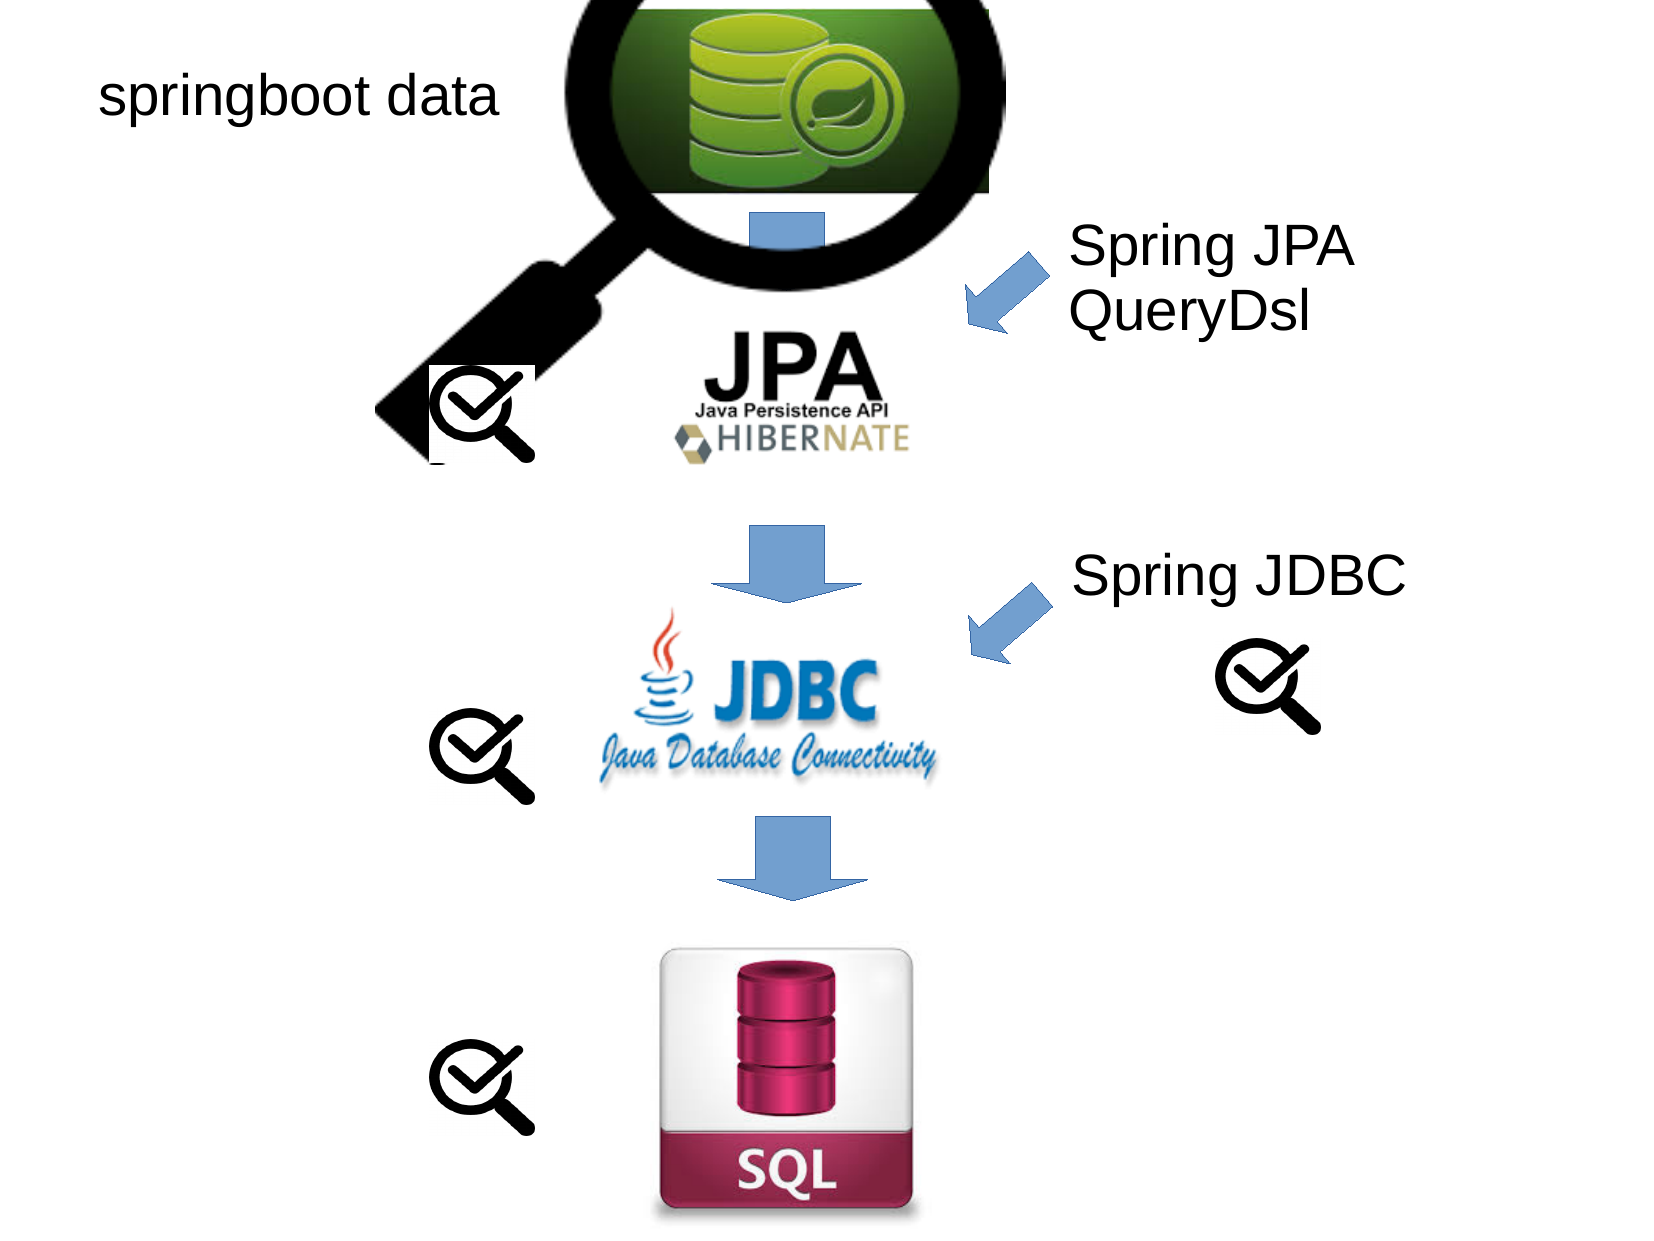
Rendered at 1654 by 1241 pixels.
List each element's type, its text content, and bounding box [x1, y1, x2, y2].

text_box [968, 582, 1053, 664]
text_box [711, 525, 862, 603]
text_box Spring JPA QueryDsl [1053, 205, 1371, 351]
picture [640, 929, 933, 1230]
picture [429, 1039, 535, 1136]
picture [375, 0, 1006, 466]
text_box Spring JDBC [1056, 535, 1424, 616]
text_box [717, 816, 868, 901]
text_box [1006, 251, 1050, 314]
picture [429, 708, 535, 805]
picture [1215, 638, 1321, 736]
text_box springboot data [83, 55, 516, 136]
picture [587, 600, 952, 800]
